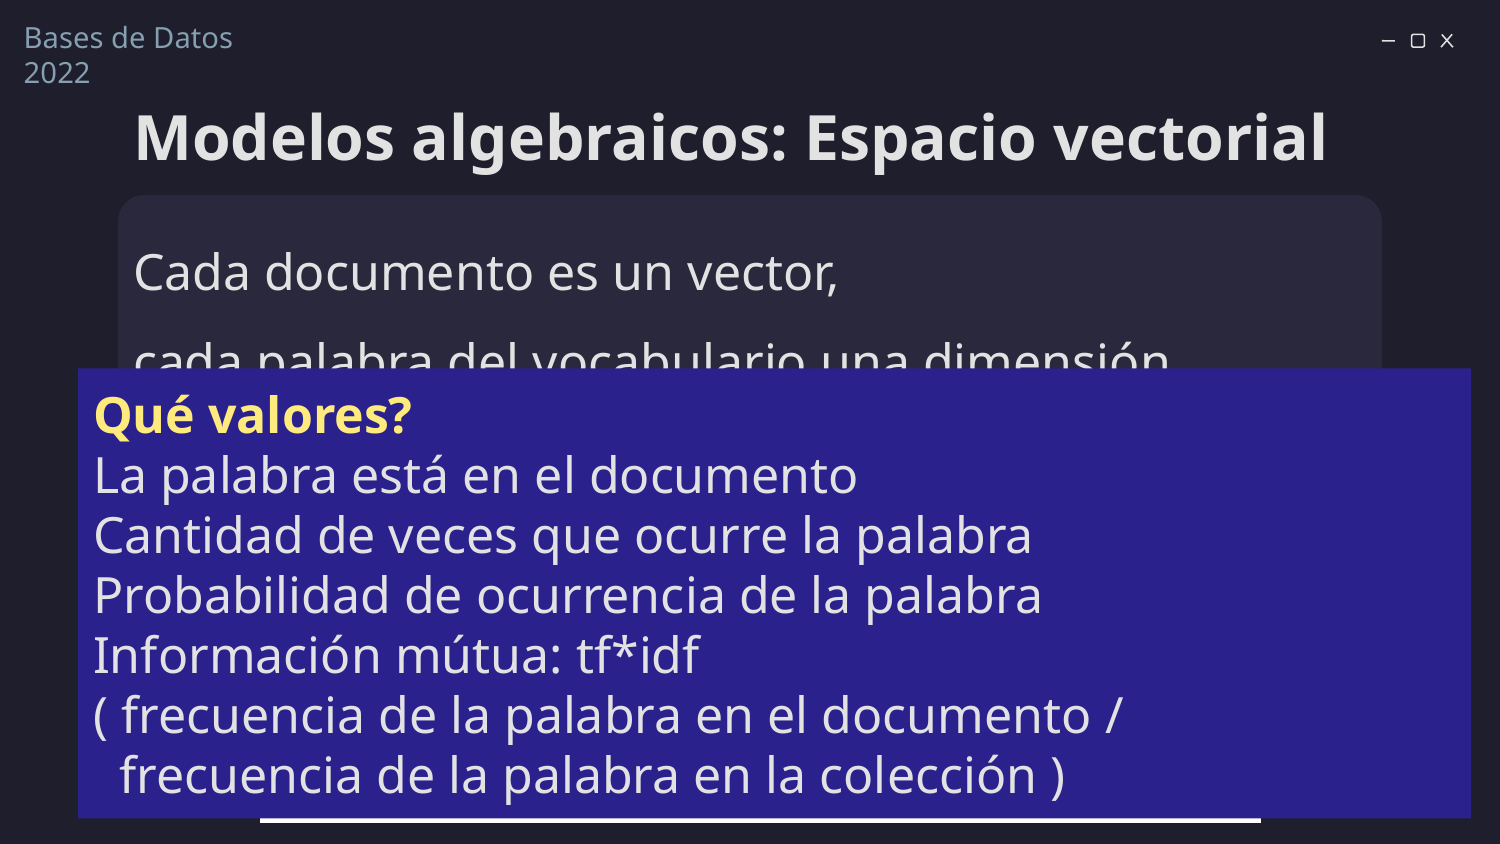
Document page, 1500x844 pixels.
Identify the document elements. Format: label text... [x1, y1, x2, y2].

text_box Qué valores? La palabra está en el documento Cantidad de veces que ocurre la palabra Probabilidad de ocurrencia de la palabra Información mútua: tf*idf ( frecuencia de la palabra en el documento / frecuencia de la palabra en la colección ) [78, 368, 1471, 819]
list Cada documento es un vector, cada palabra del vocabulario una dimensión [118, 195, 1471, 368]
title Modelos algebraicos: Espacio vectorial [118, 88, 1382, 183]
picture [260, 819, 1261, 823]
